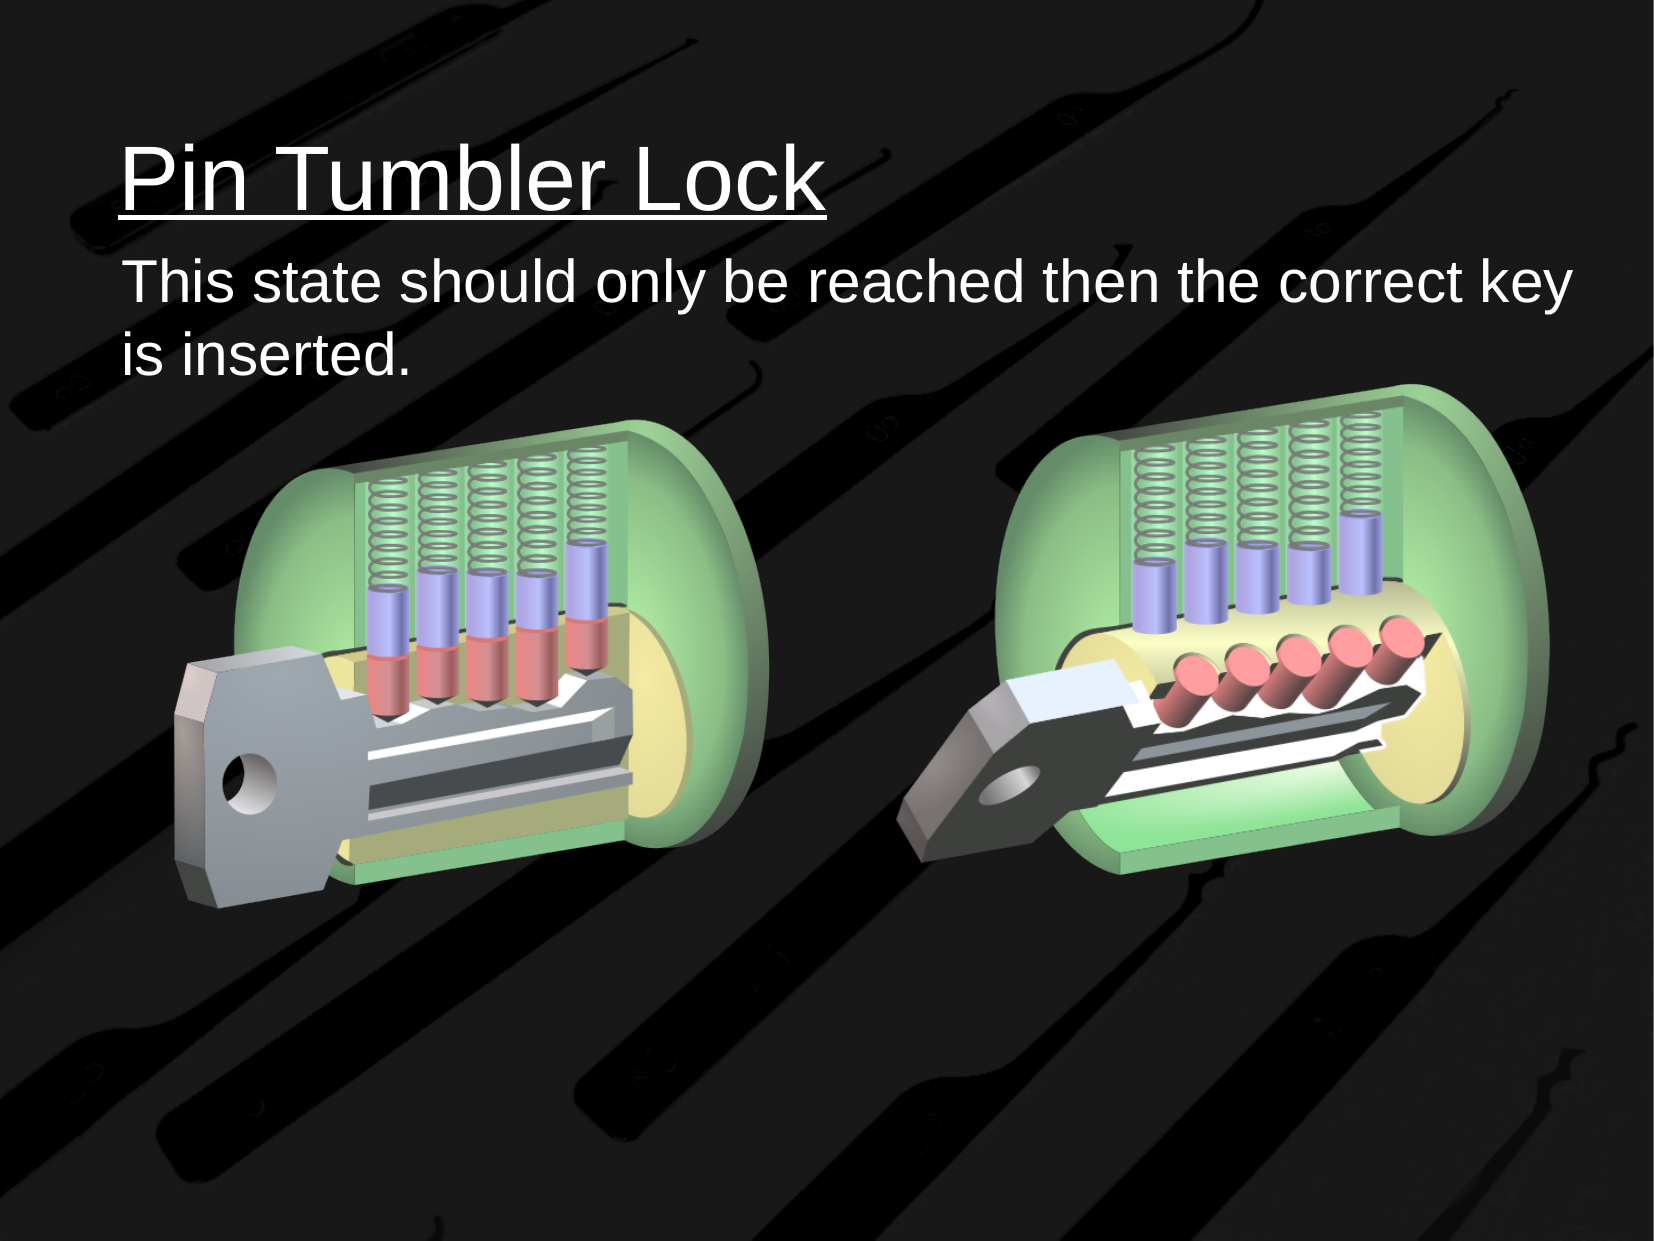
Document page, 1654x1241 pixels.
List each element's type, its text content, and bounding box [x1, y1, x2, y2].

picture [0, 0, 1654, 1241]
text_box This state should only be reached then the correct key is inserted. [70, 239, 1595, 398]
title Pin Tumbler Lock [82, 49, 1571, 239]
